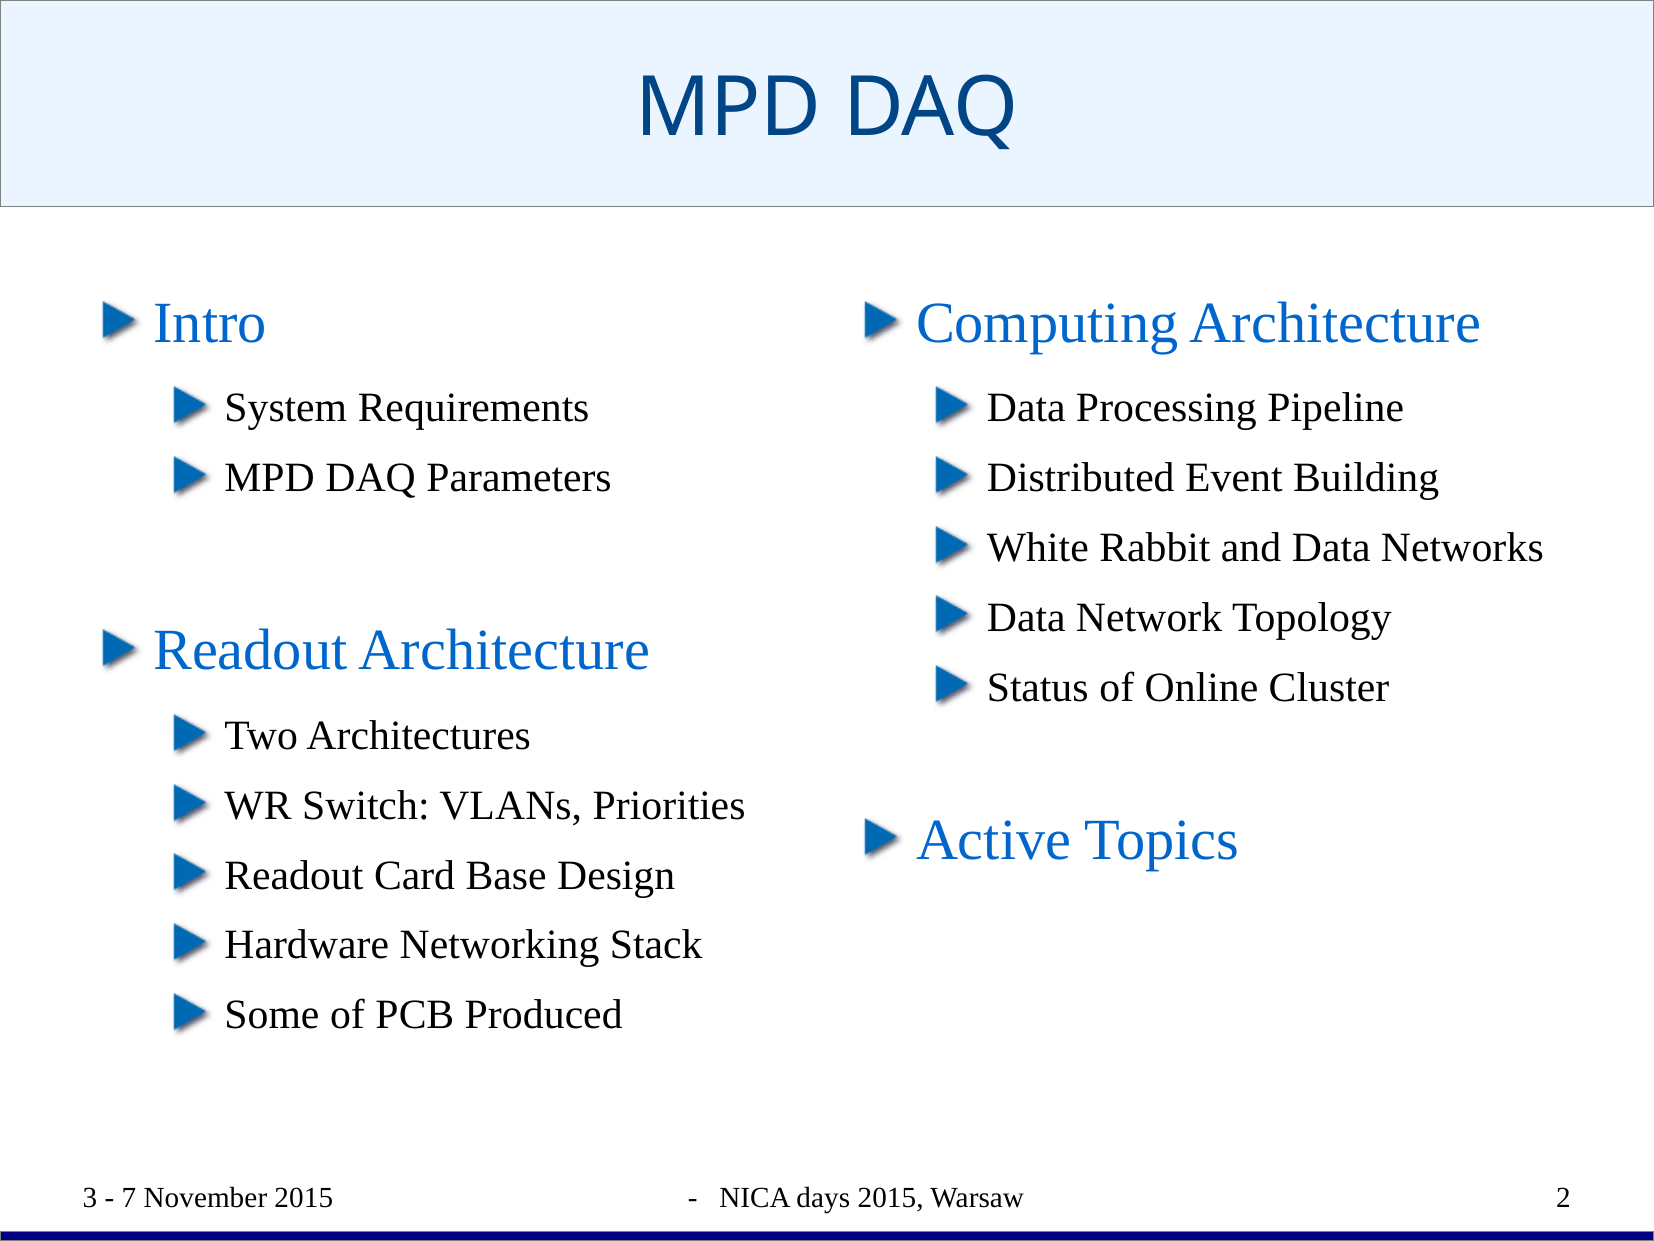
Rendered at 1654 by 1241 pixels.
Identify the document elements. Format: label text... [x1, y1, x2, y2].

title MPD DAQ [82, 29, 1571, 178]
list Computing Architecture Data Processing Pipeline Distributed Event Building White Rabbit and Data Networks Data Network Topology Status of Online Cluster Active Topics [845, 290, 1572, 1109]
list Intro System Requirements MPD DAQ Parameters Readout Architecture Two Architectures WR Switch: VLANs, Priorities Readout Card Base Design Hardware Networking Stack Some of PCB Produced [82, 290, 809, 1109]
